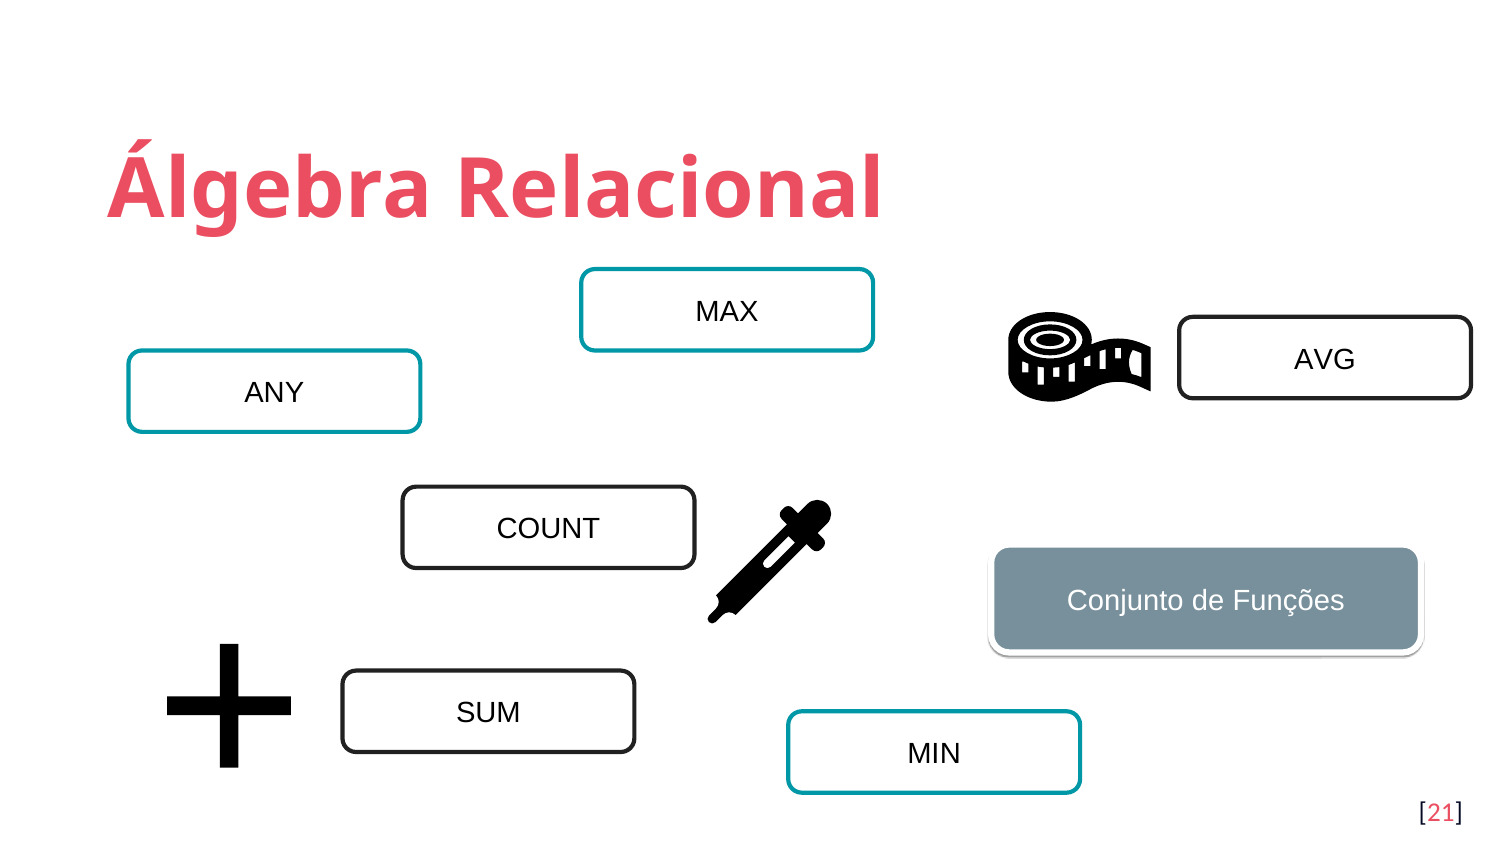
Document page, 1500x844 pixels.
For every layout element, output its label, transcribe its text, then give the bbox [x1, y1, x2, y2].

text_box MIN [788, 711, 1081, 793]
text_box SUM [342, 670, 635, 753]
text_box MAX [581, 269, 874, 351]
text_box Conjunto de Funções [991, 544, 1422, 653]
text_box ANY [128, 350, 421, 432]
text_box COUNT [402, 486, 695, 569]
picture [694, 486, 845, 637]
slide_number [21] [1403, 779, 1494, 844]
picture [1004, 281, 1155, 432]
picture [154, 630, 305, 781]
text_box AVG [1179, 316, 1472, 399]
text_box Álgebra Relacional [92, 104, 1408, 243]
